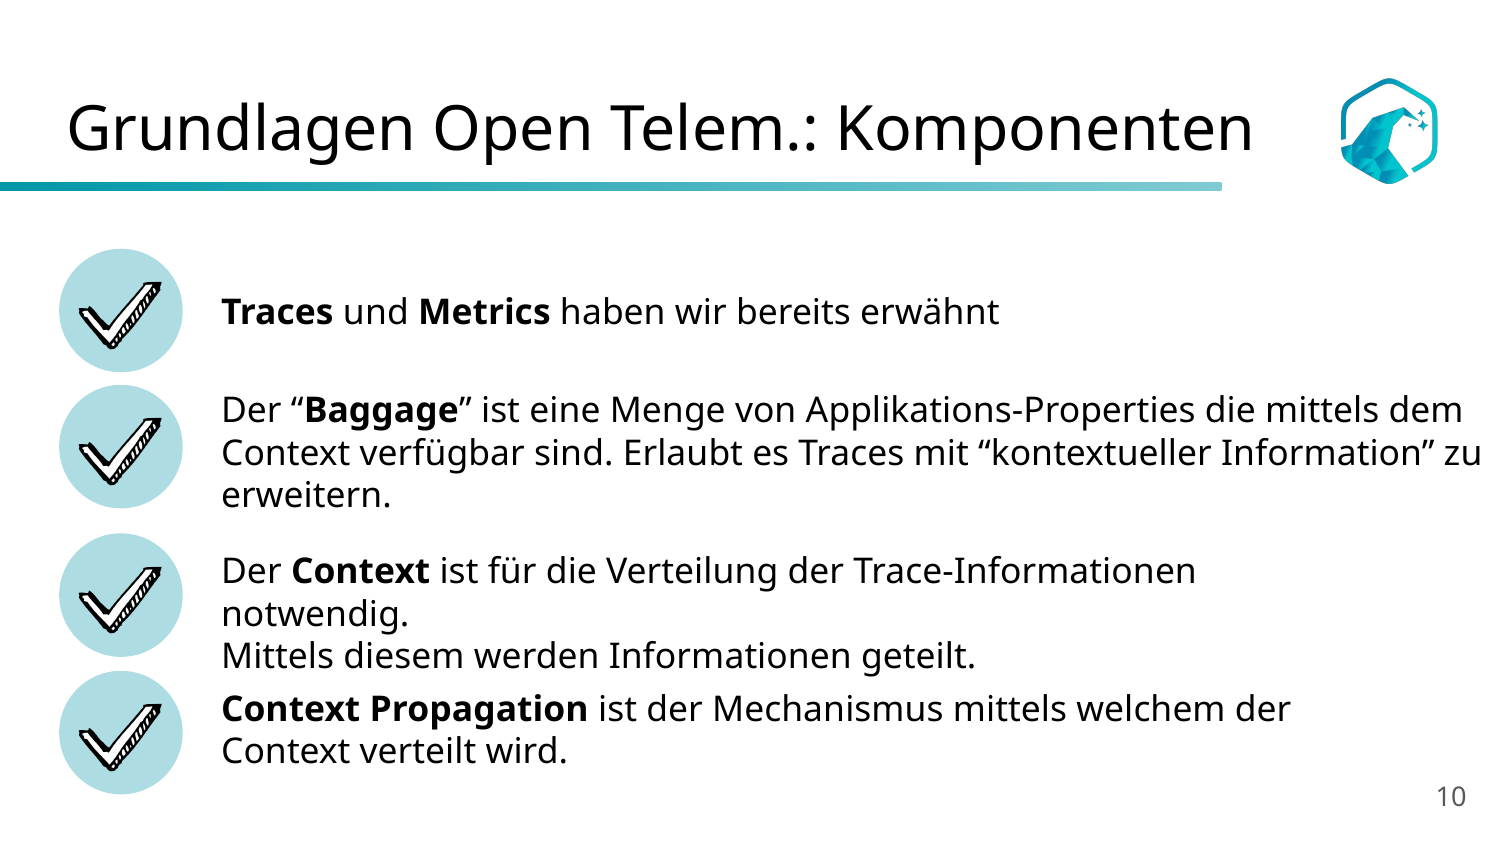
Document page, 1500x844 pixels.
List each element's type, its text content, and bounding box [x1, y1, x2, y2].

text_box [59, 384, 183, 509]
picture [77, 281, 165, 351]
text_box [59, 670, 183, 795]
picture [77, 566, 165, 635]
picture [77, 703, 165, 773]
picture [1330, 167, 1449, 188]
text_box Context Propagation ist der Mechanismus mittels welchem der Context verteilt wird. [206, 670, 1394, 787]
text_box Traces und Metrics haben wir bereits erwähnt [206, 273, 1466, 347]
title Grundlagen Open Telem.: Komponenten [51, 72, 1449, 167]
text_box [59, 248, 183, 373]
text_box [59, 533, 183, 657]
text_box Der “Baggage” ist eine Menge von Applikations-Properties die mittels dem Context verfügbar sind. Erlaubt es Traces mit “kontextueller Information” zu erweitern. [206, 372, 1500, 531]
slide_number <number> [1391, 764, 1482, 829]
text_box Der Context ist für die Verteilung der Trace-Informationen notwendig. Mittels diesem werden Informationen geteilt. [206, 533, 1394, 670]
picture [77, 417, 165, 487]
